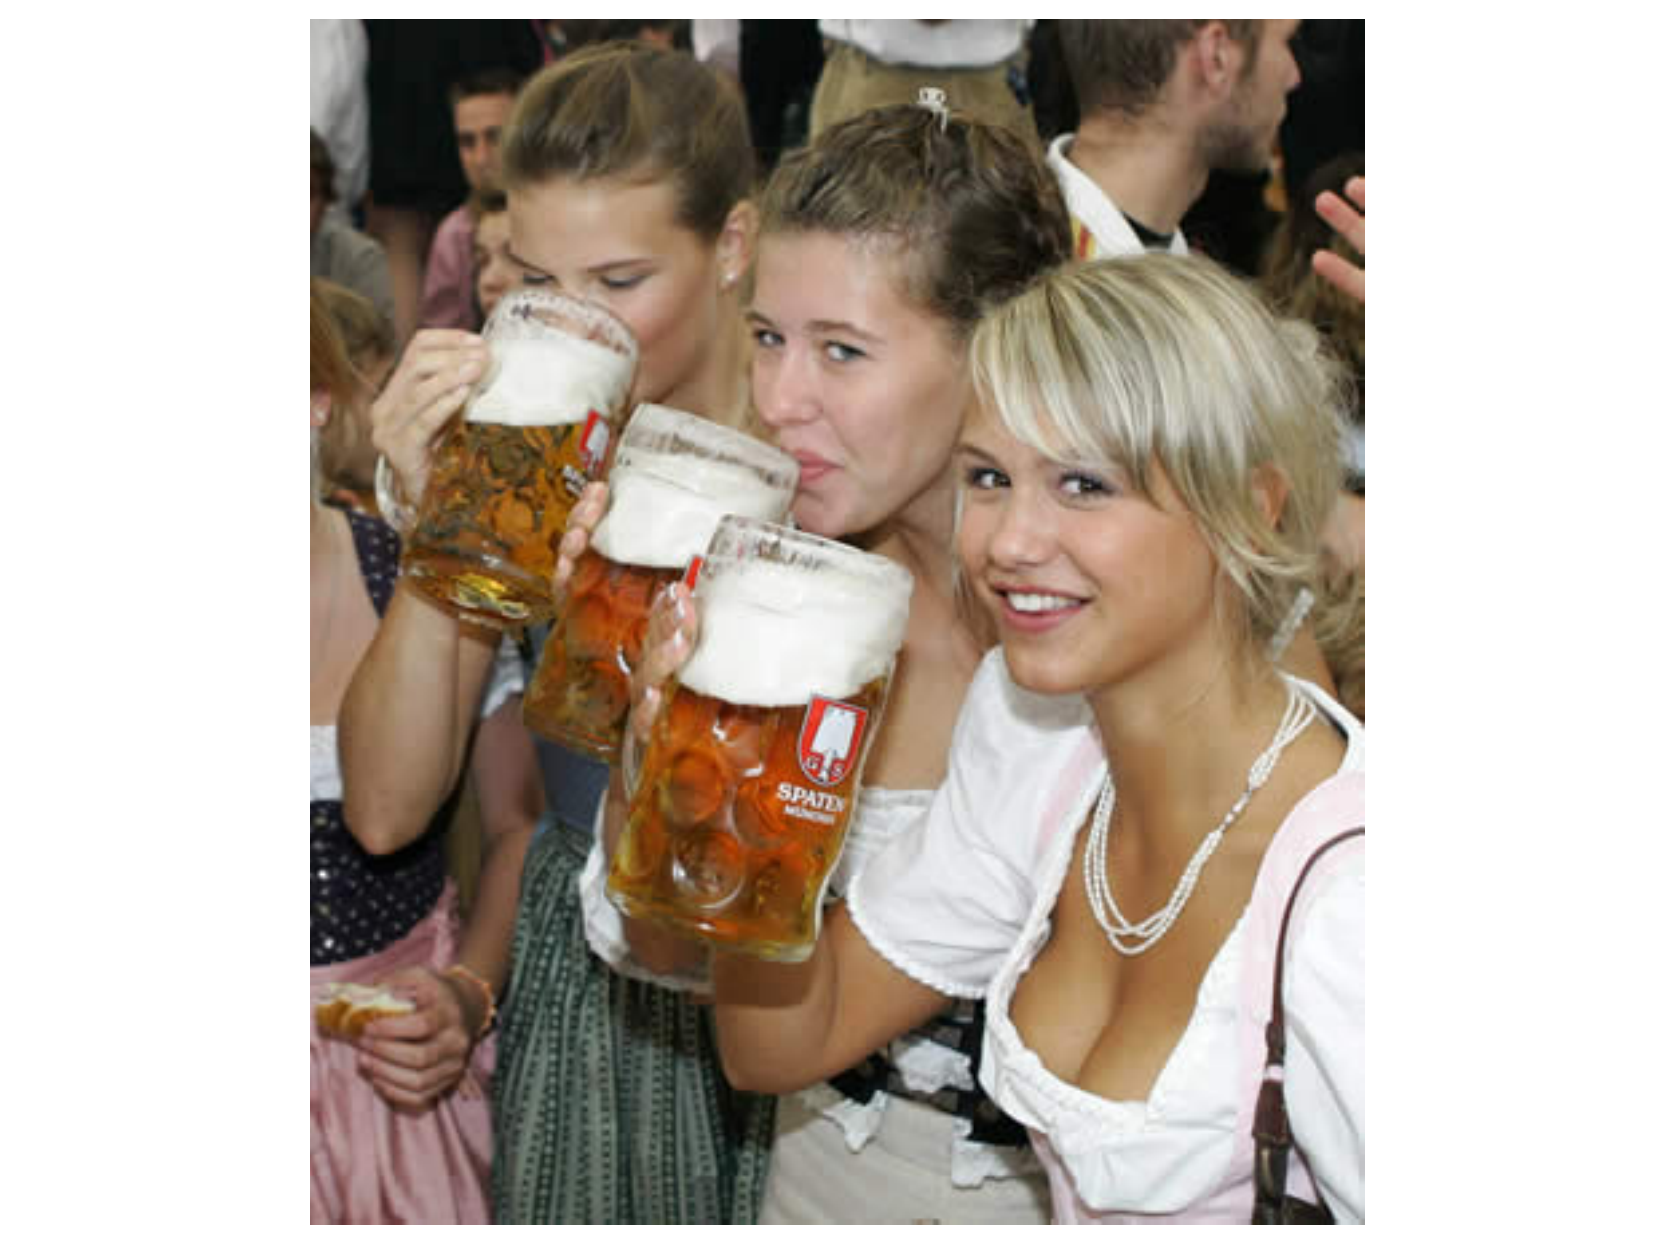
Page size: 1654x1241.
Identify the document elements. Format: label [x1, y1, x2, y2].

picture [310, 19, 1365, 1226]
